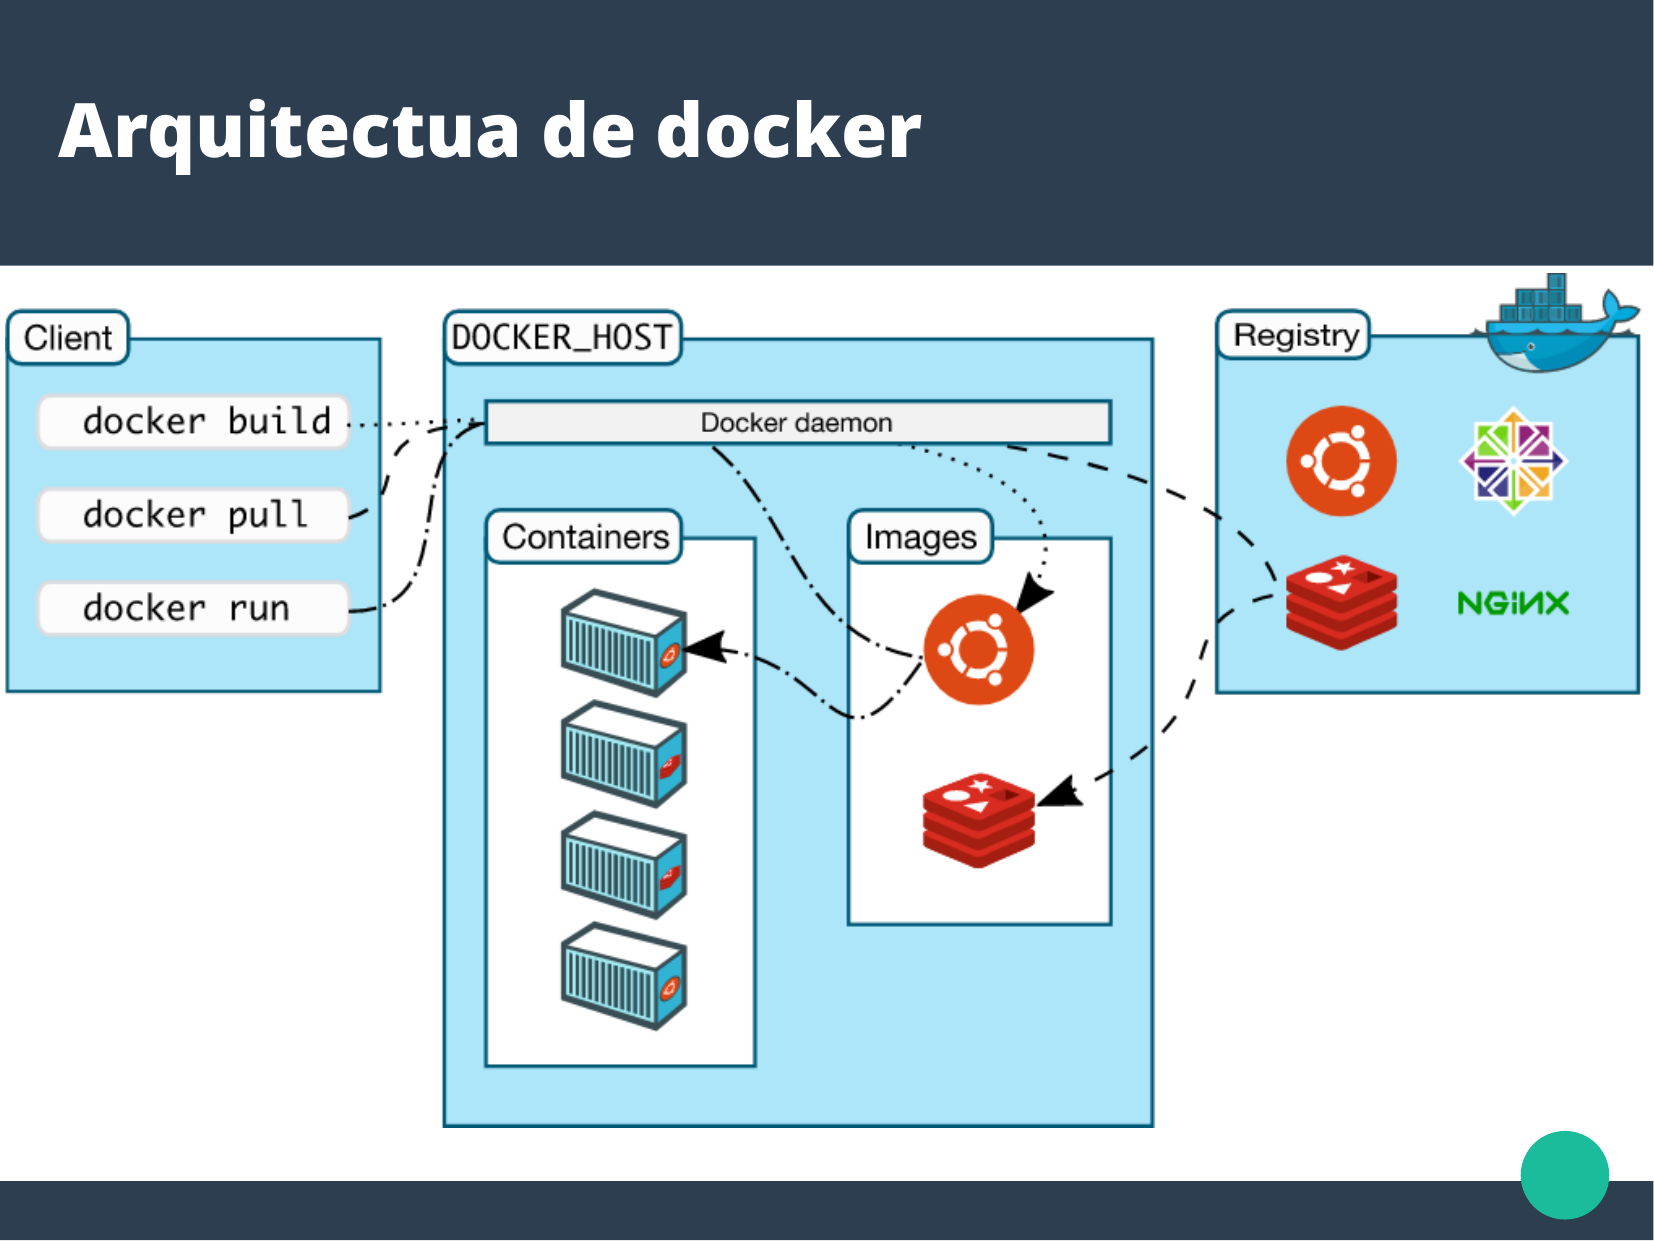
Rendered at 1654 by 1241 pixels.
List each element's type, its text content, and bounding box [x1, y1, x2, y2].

picture [5, 273, 1642, 1128]
picture [446, 314, 679, 362]
title Arquitectua de docker [59, 49, 1595, 207]
